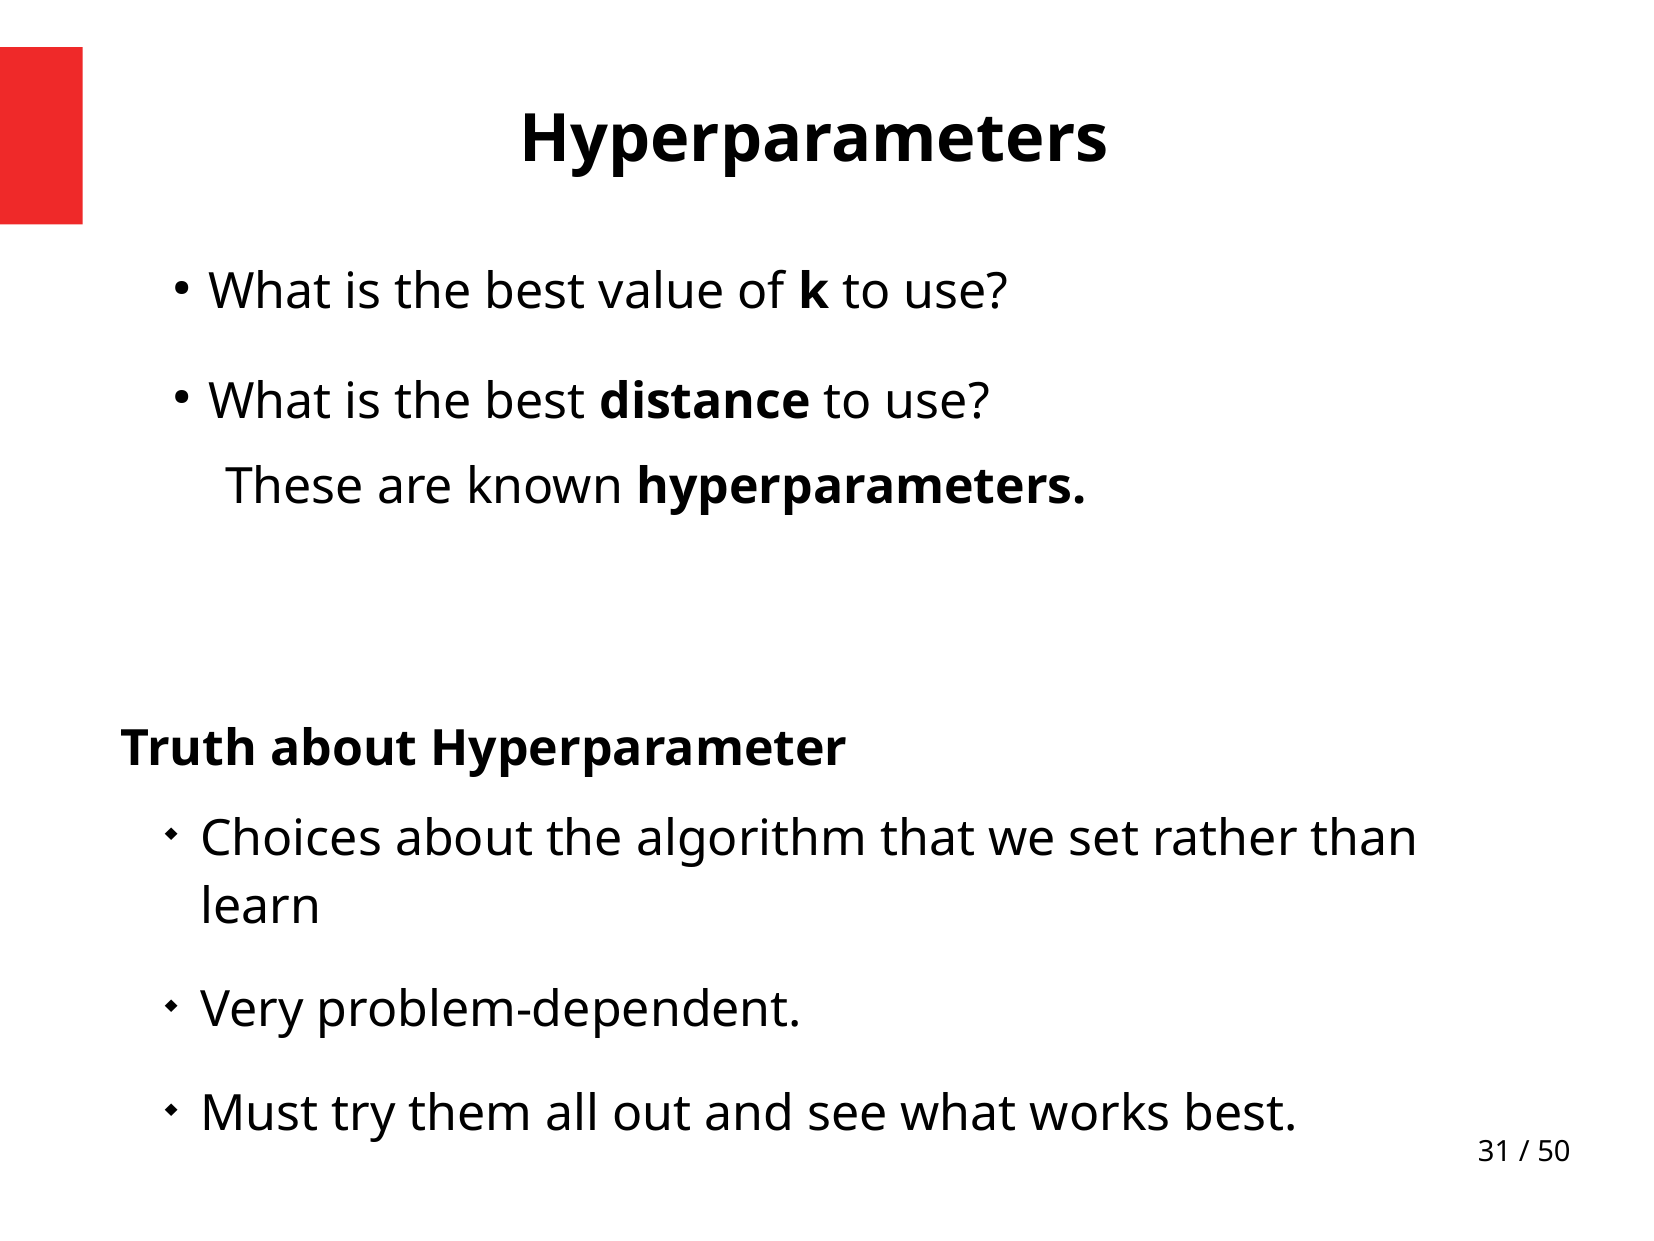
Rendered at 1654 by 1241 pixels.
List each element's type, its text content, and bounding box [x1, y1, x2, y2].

text_box What is the best value of k to use? What is the best distance to use? [172, 255, 981, 409]
text_box [493, 409, 507, 415]
text_box Choices about the algorithm that we set rather than learn Very problem-dependent. Must try them all out and see what works best. [150, 794, 1561, 1104]
text_box [849, 409, 863, 415]
text_box [892, 409, 906, 415]
text_box Truth about Hyperparameter [105, 705, 919, 783]
text_box [292, 409, 304, 415]
text_box [171, 304, 1455, 794]
text_box Hyperparameters [519, 90, 1171, 196]
text_box These are known hyperparameters. [225, 450, 1231, 513]
